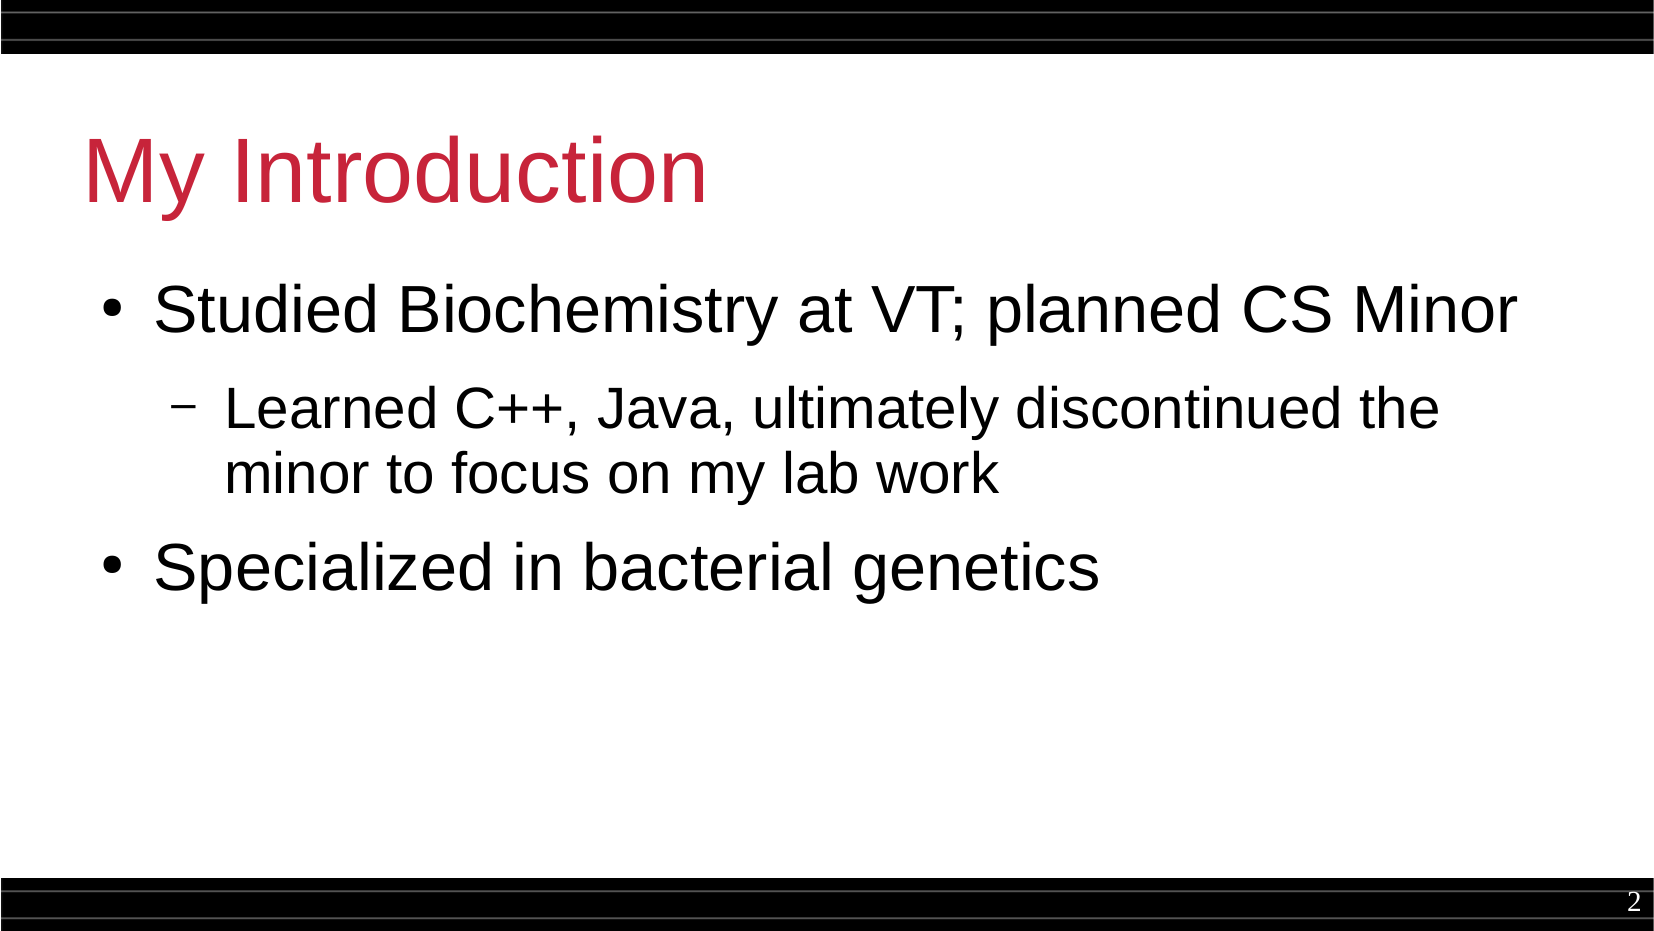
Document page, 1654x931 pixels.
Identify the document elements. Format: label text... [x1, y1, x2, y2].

picture [1, 878, 1654, 931]
picture [1, 0, 1654, 54]
title My Introduction [82, 92, 1571, 249]
list Studied Biochemistry at VT; planned CS Minor Learned C++, Java, ultimately discontinued the minor to focus on my lab work Specialized in bacterial genetics [82, 271, 1571, 851]
